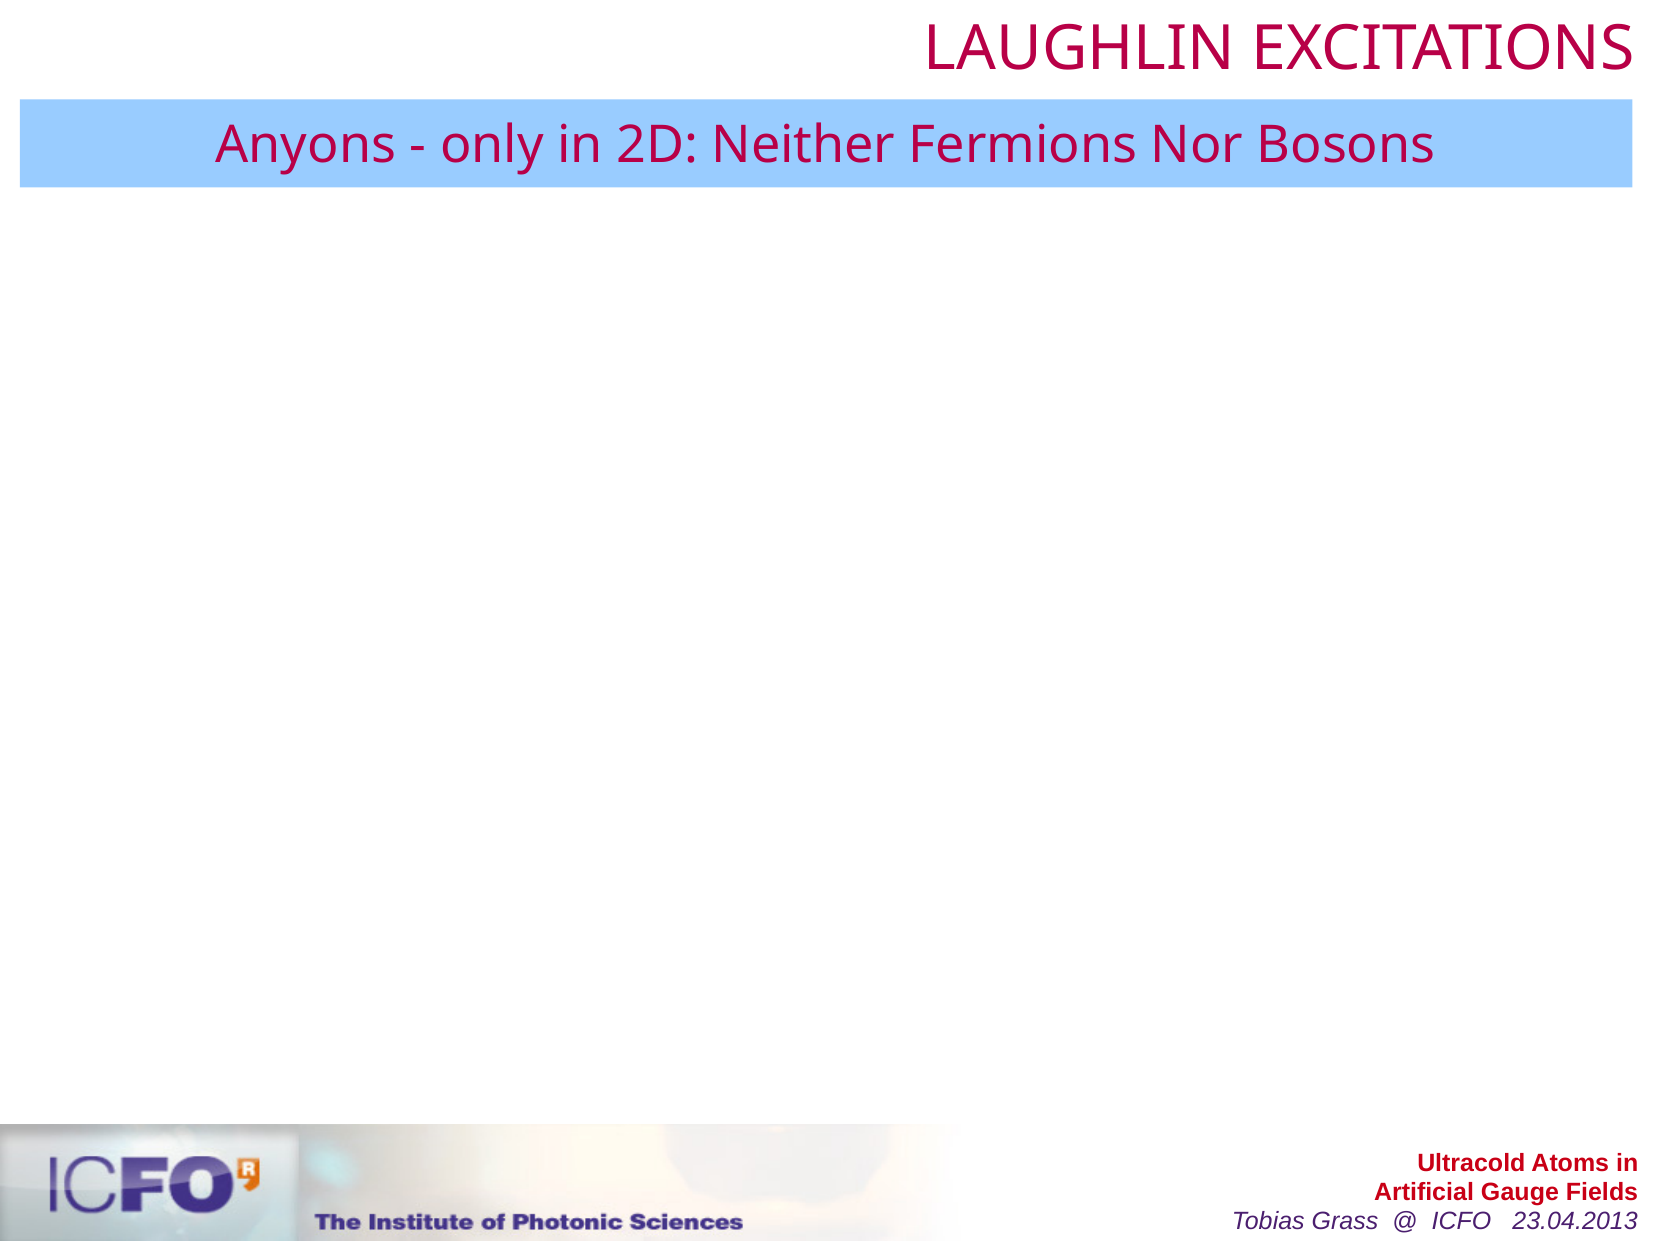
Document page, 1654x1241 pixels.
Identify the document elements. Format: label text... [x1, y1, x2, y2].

picture [0, 1124, 976, 1241]
text_box Anyons - only in 2D: Neither Fermions Nor Bosons [19, 99, 1633, 188]
text_box Ultracold Atoms in Artificial Gauge Fields Tobias Grass @ ICFO 23.04.2013 [712, 1138, 1654, 1241]
text_box LAUGHLIN EXCITATIONS [0, 0, 1651, 99]
